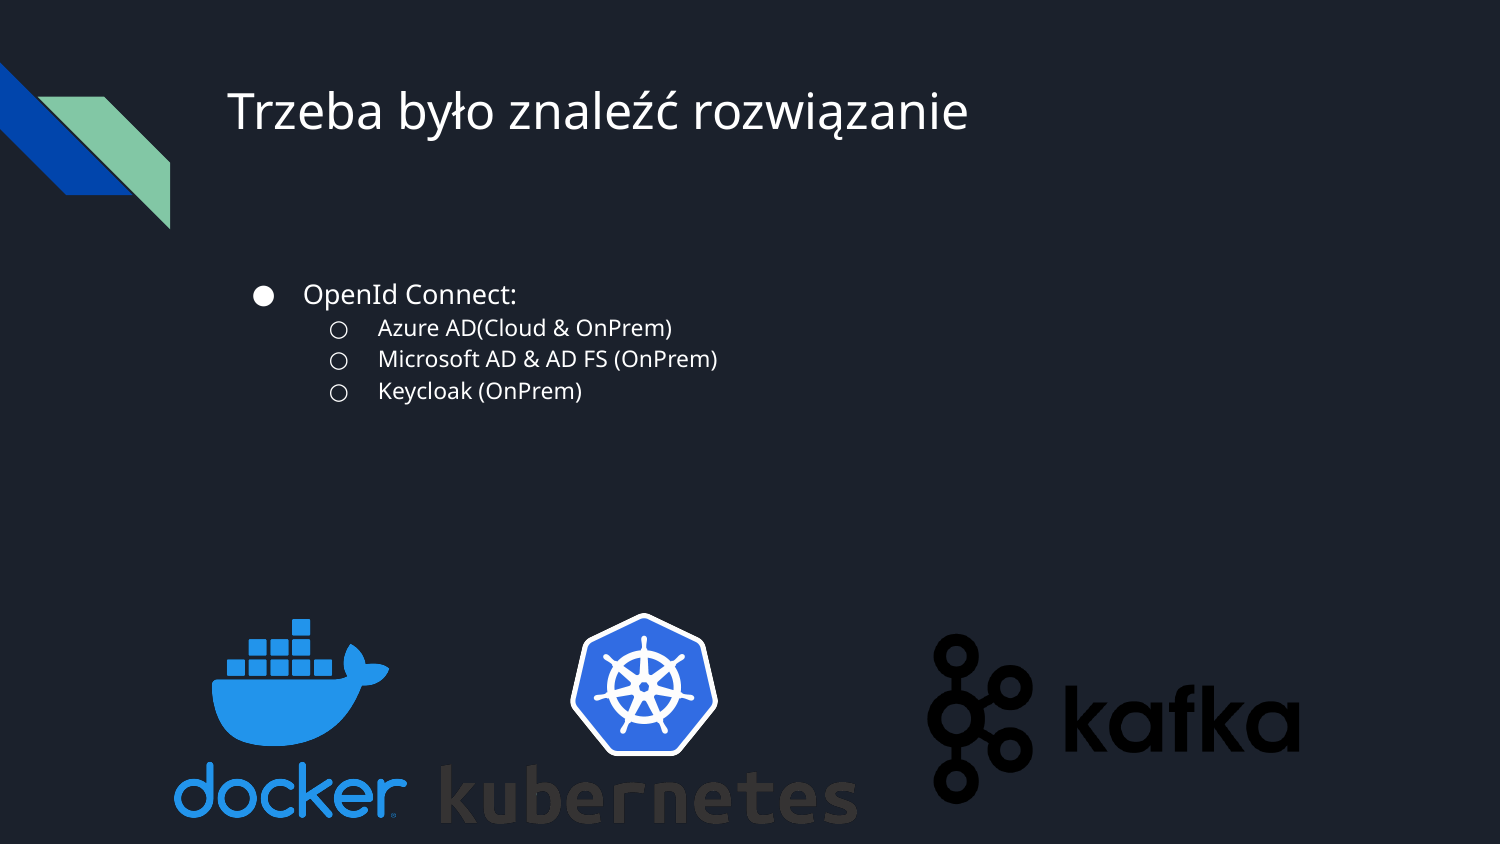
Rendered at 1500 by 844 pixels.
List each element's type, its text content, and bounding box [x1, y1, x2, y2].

title Trzeba było znaleźć rozwiązanie [212, 64, 1368, 215]
list OpenId Connect: Azure AD(Cloud & OnPrem) Microsoft AD & AD FS (OnPrem) Keycloak (OnPrem) [212, 257, 1368, 735]
picture [900, 735, 1326, 831]
picture [441, 735, 857, 824]
picture [174, 619, 407, 818]
